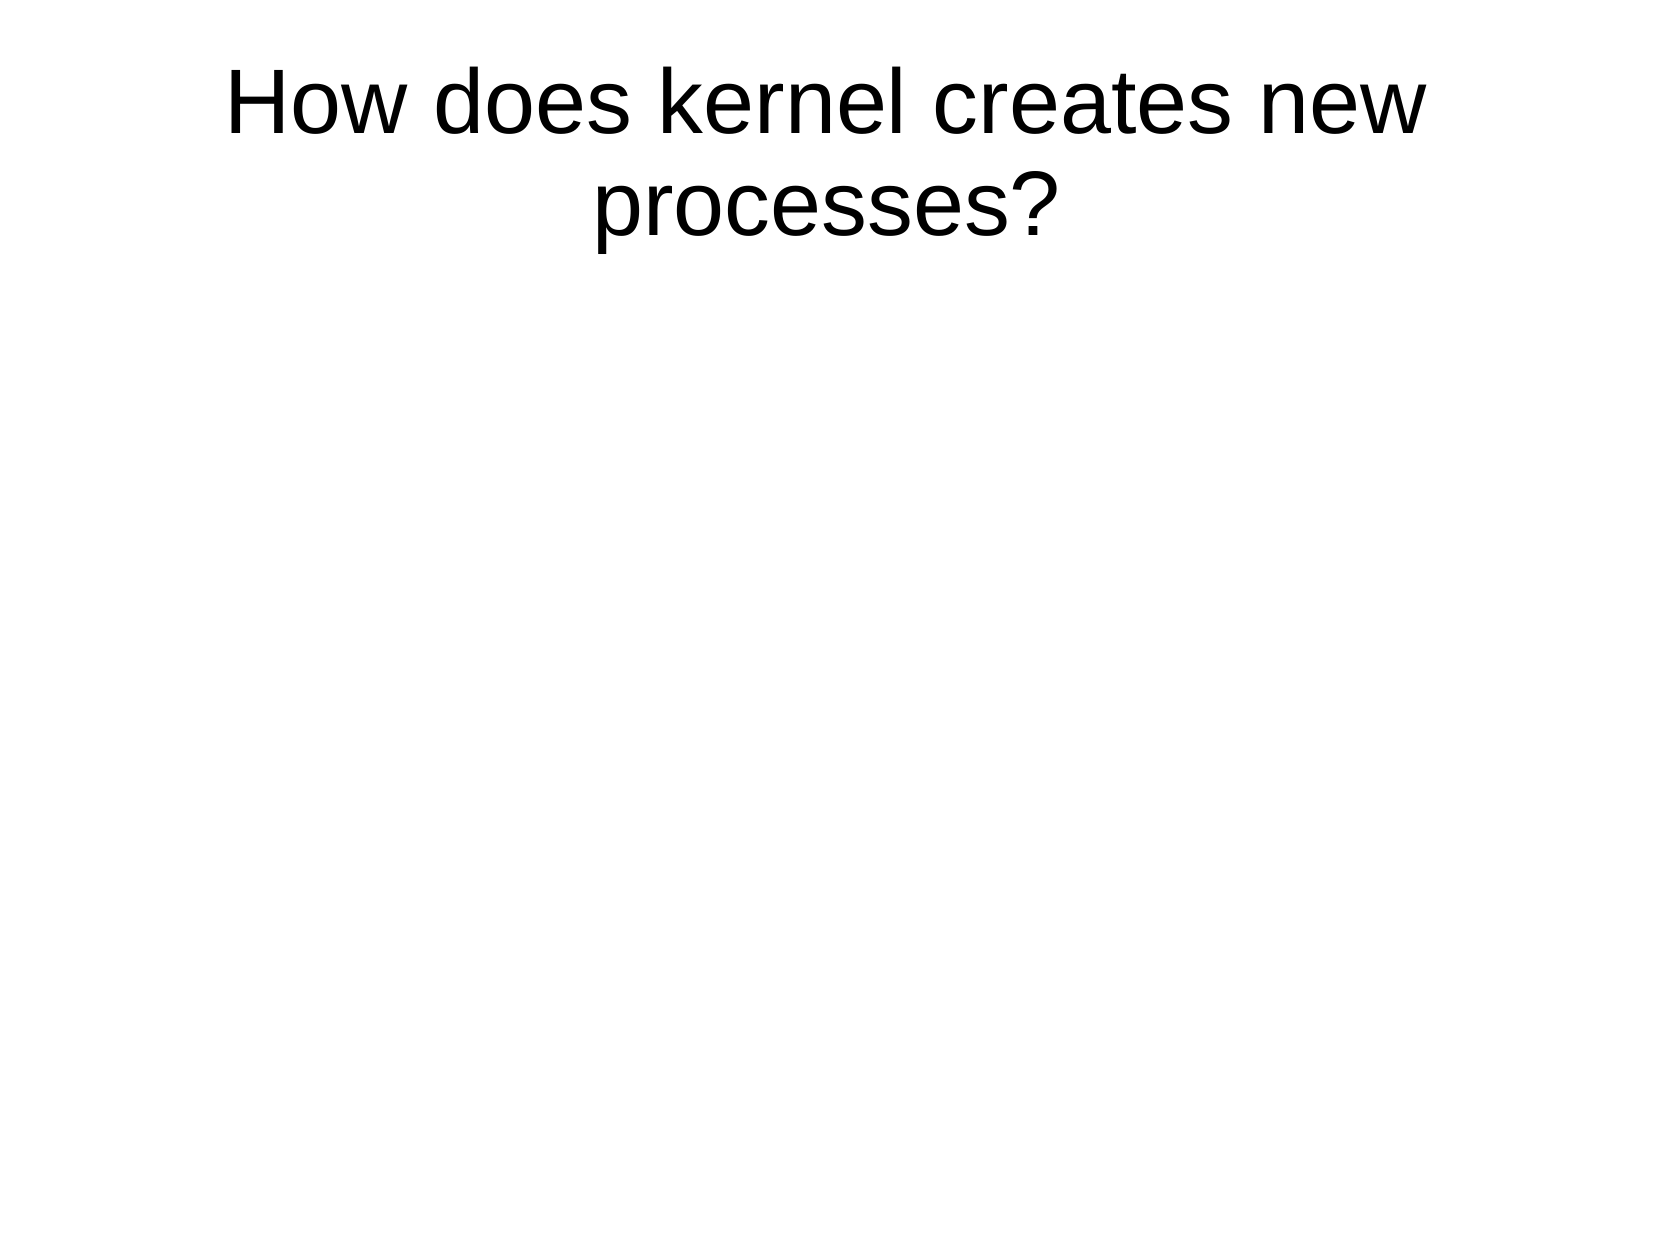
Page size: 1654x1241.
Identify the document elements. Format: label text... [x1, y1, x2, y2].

title How does kernel creates new processes? [82, 49, 1571, 257]
